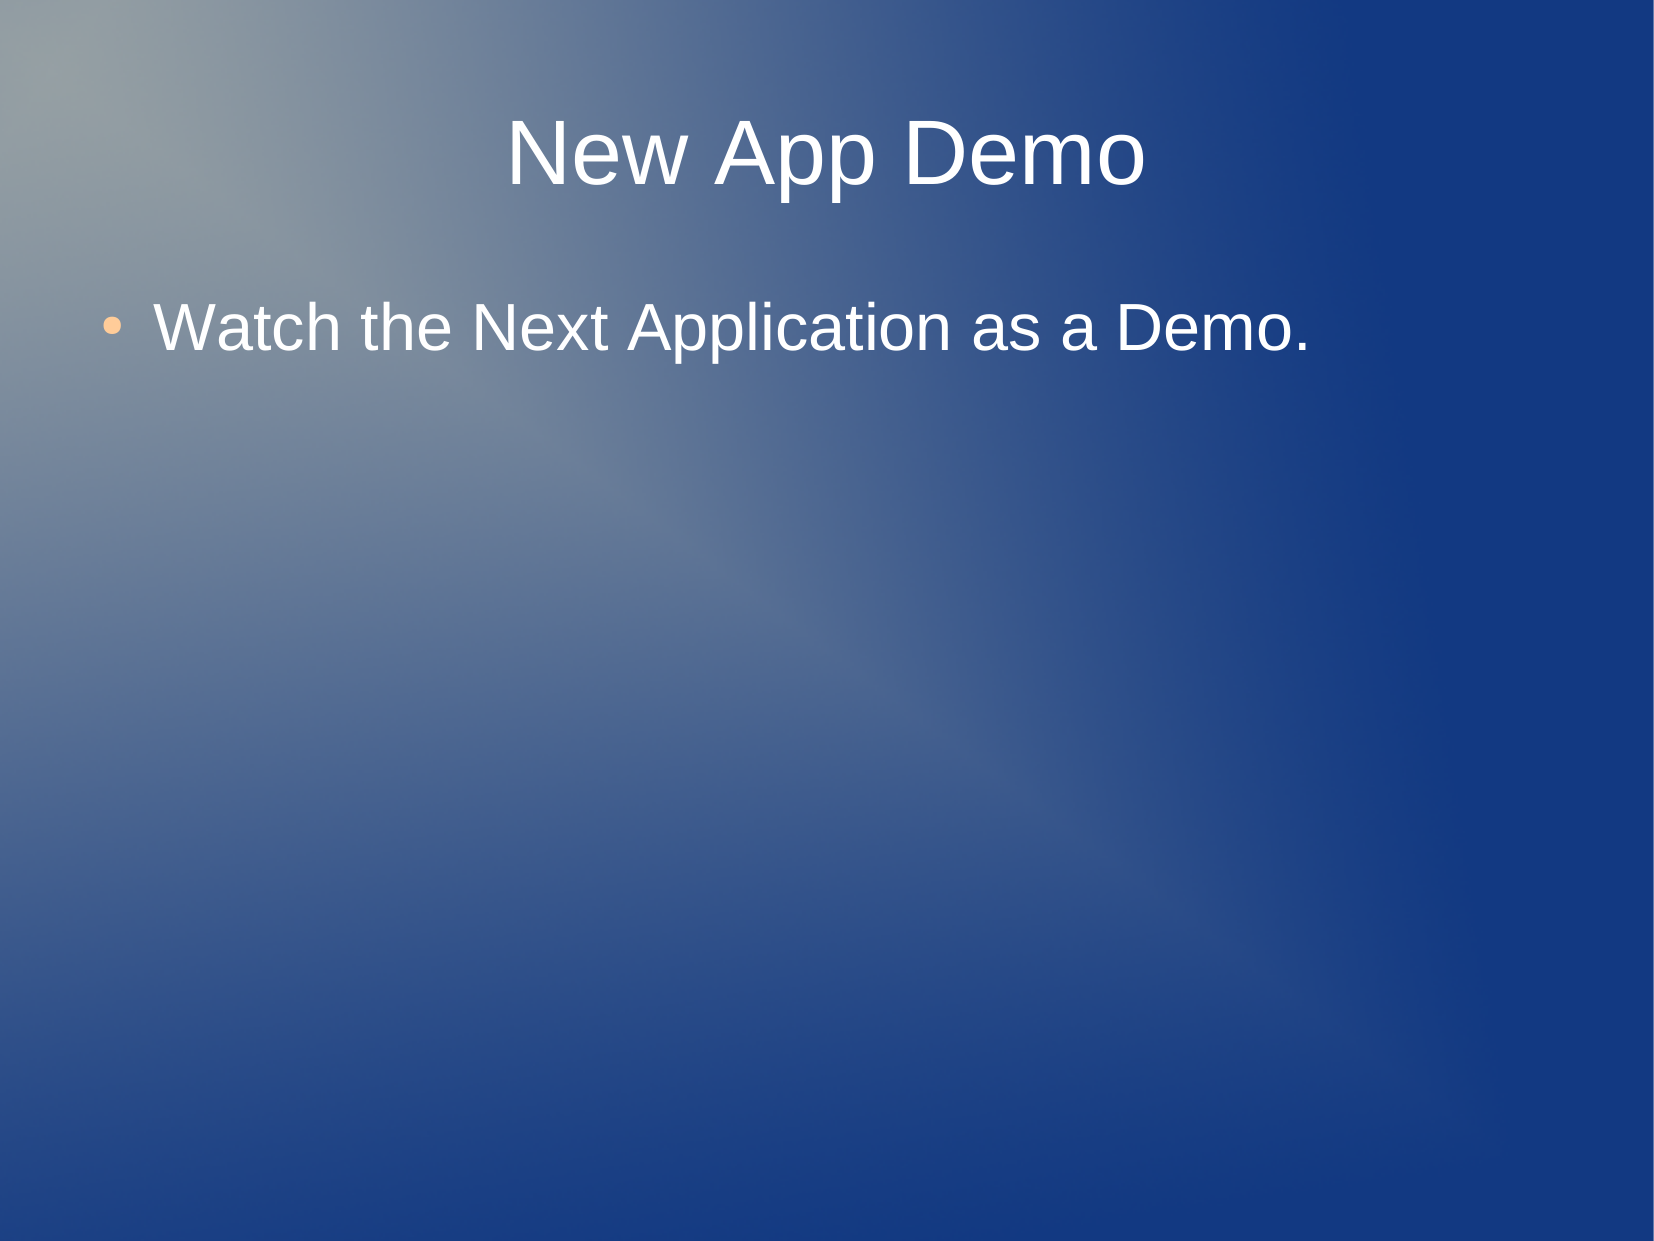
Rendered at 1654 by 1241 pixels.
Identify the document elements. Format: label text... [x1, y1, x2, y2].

title New App Demo [82, 56, 1571, 250]
picture [0, 0, 1654, 1241]
list Watch the Next Application as a Demo. [82, 290, 1571, 1094]
